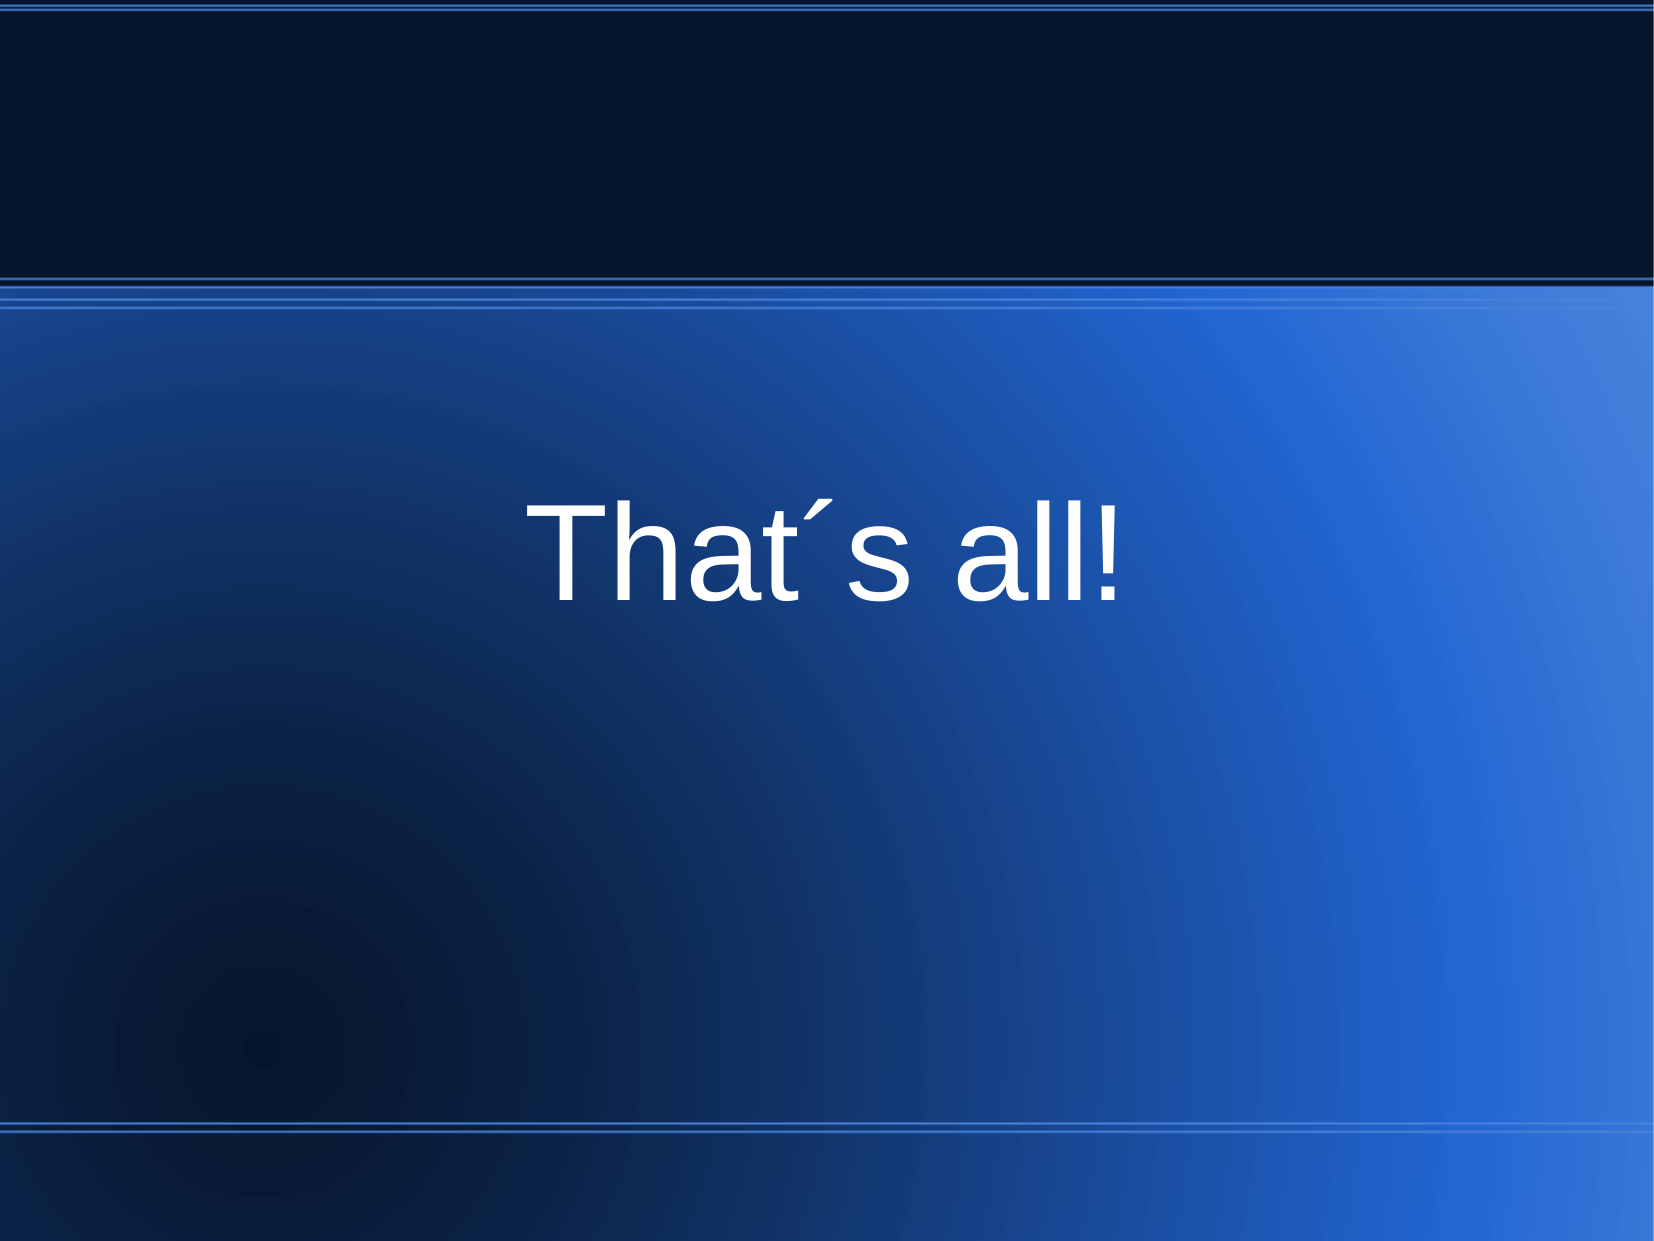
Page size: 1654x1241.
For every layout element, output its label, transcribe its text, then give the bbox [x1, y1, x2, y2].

picture [0, 0, 1654, 1241]
subtitle That´s all! [82, 56, 1571, 1050]
